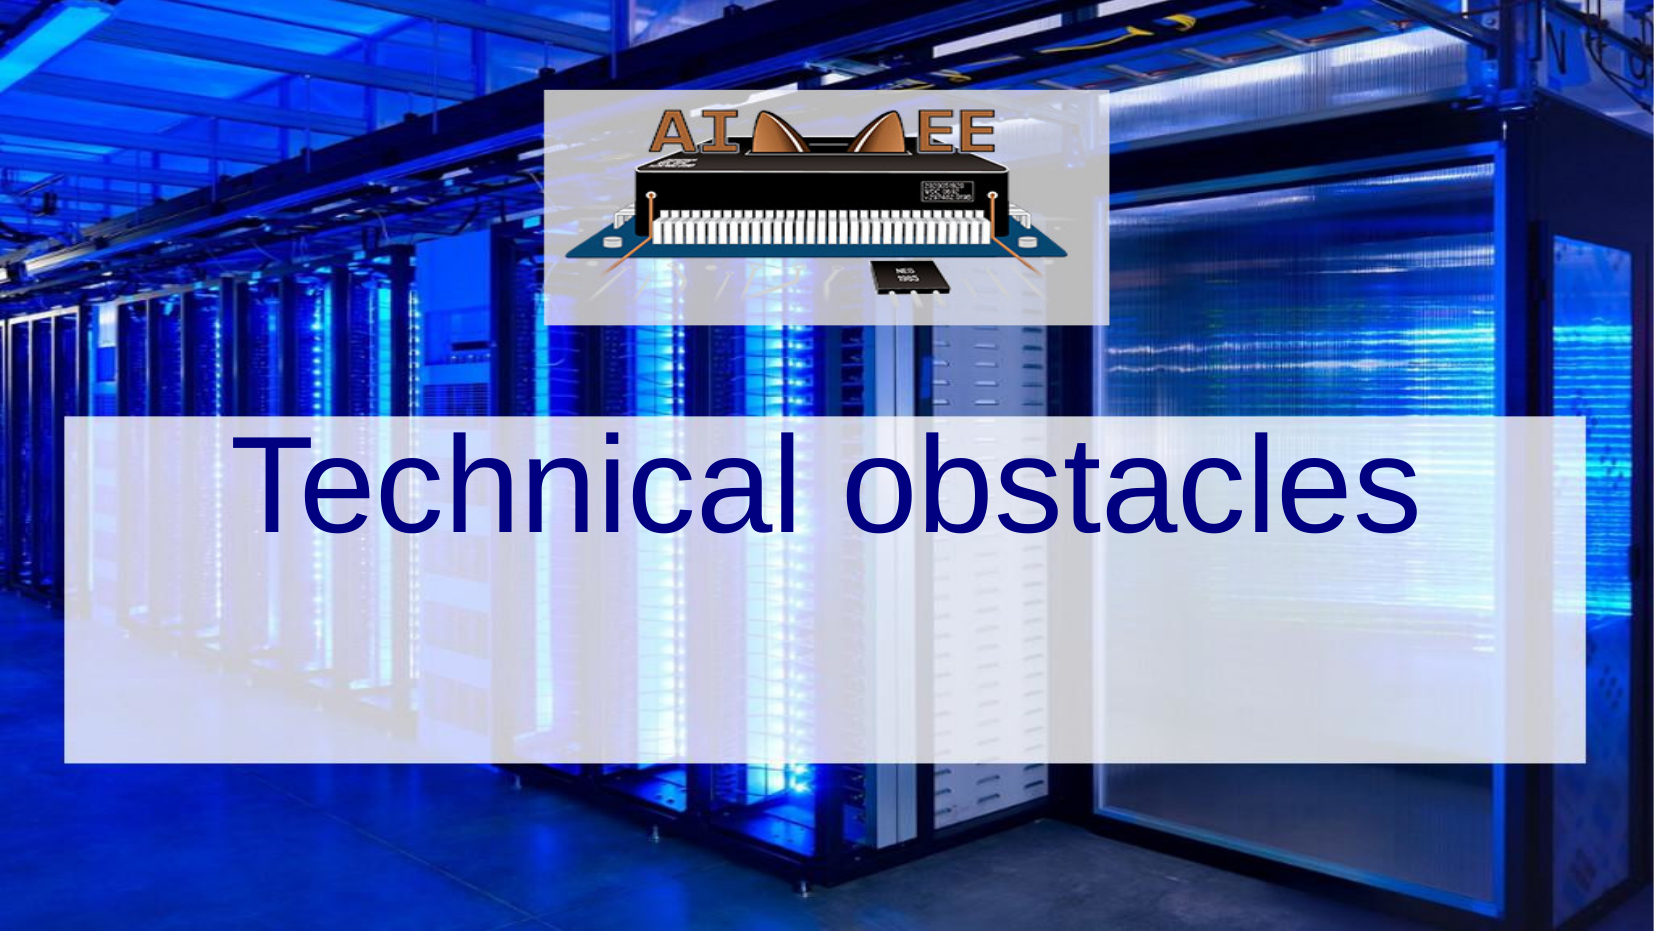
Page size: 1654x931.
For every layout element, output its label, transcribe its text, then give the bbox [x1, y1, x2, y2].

picture [0, 0, 1654, 931]
title Technical obstacles [82, 429, 1571, 541]
